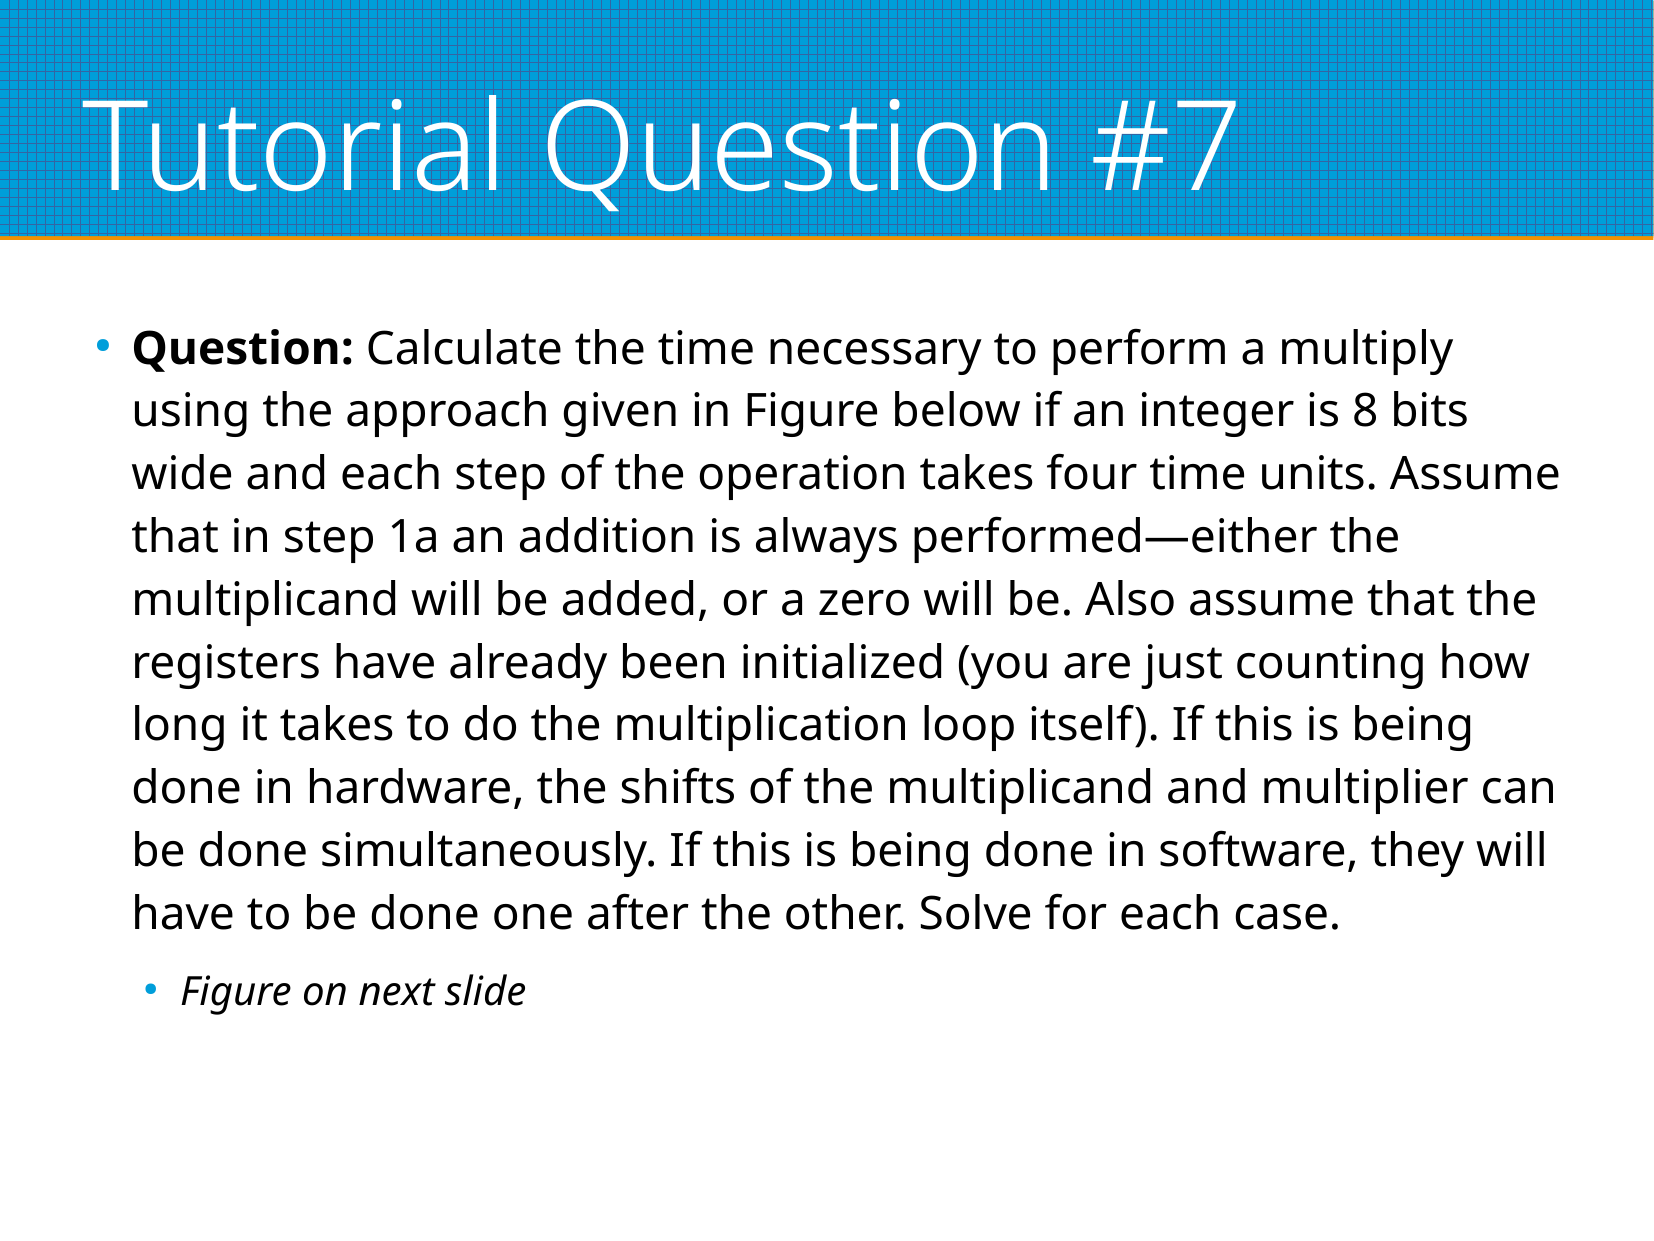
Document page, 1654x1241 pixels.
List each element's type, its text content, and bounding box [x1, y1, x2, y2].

title Tutorial Question #7 [82, 19, 1571, 227]
list Question: Calculate the time necessary to perform a multiply using the approach given in Figure below if an integer is 8 bits wide and each step of the operation takes four time units. Assume that in step 1a an addition is always performed—either the multiplicand will be added, or a zero will be. Also assume that the registers have already been initialized (you are just counting how long it takes to do the multiplication loop itself). If this is being done in hardware, the shifts of the multiplicand and multiplier can be done simultaneously. If this is being done in software, they will have to be done one after the other. Solve for each case. Figure on next slide [82, 314, 1563, 1081]
